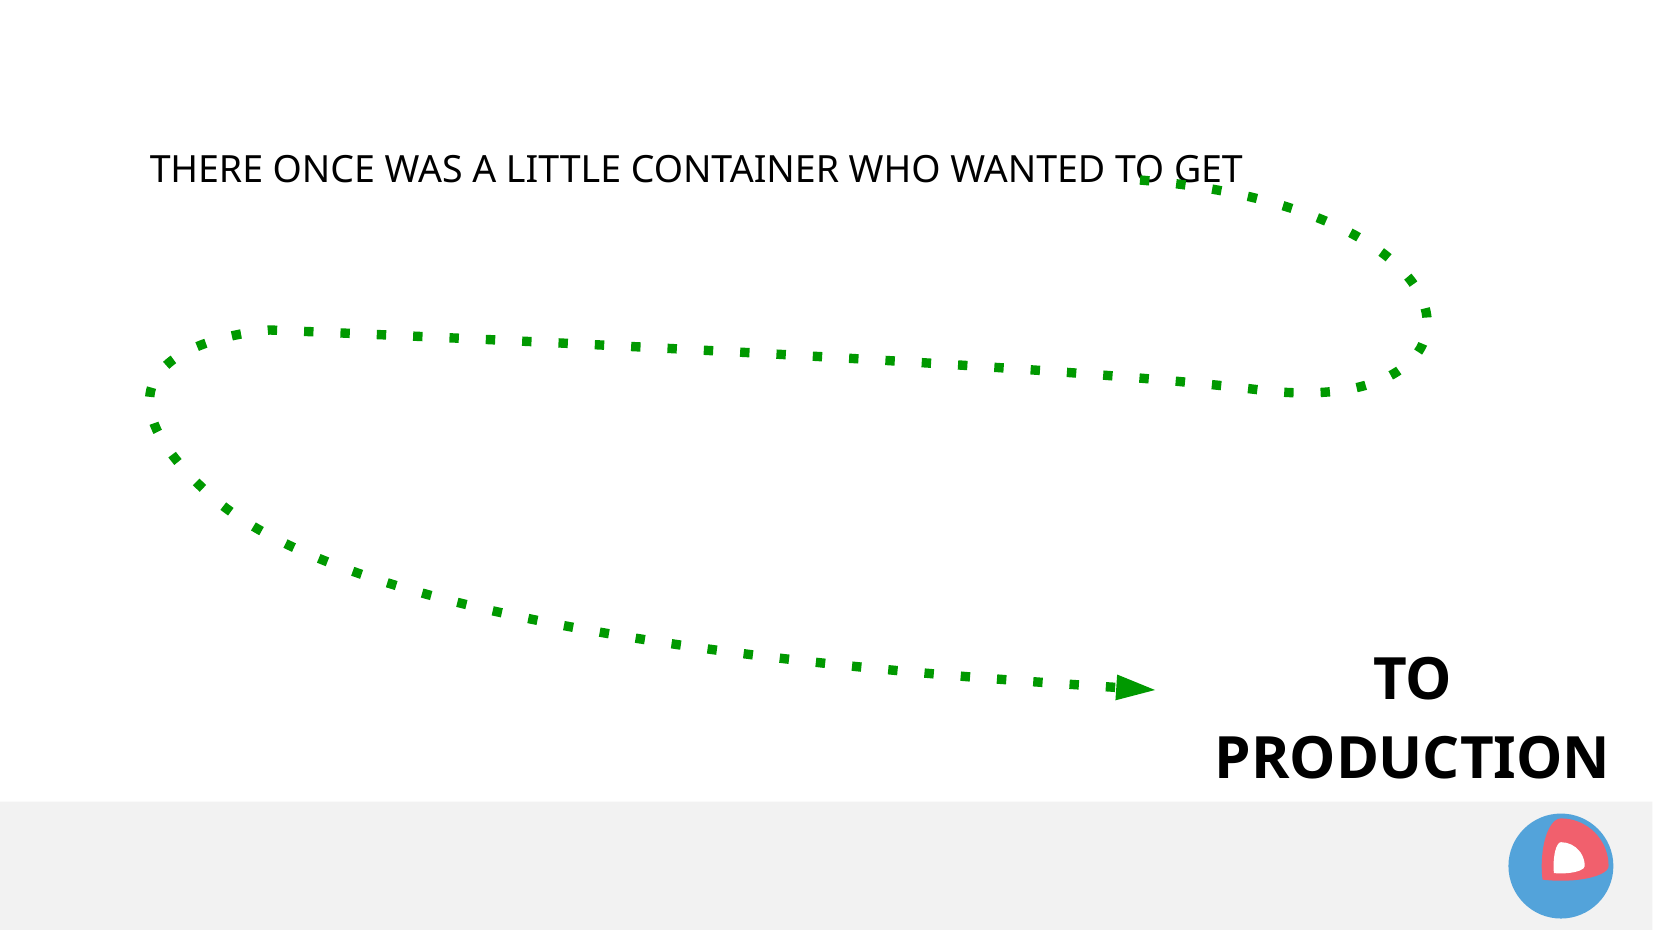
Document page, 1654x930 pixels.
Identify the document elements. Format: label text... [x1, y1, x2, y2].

text_box THERE ONCE WAS A LITTLE CONTAINER WHO WANTED TO GET [135, 134, 1132, 198]
text_box TO PRODUCTION [1200, 630, 1579, 792]
